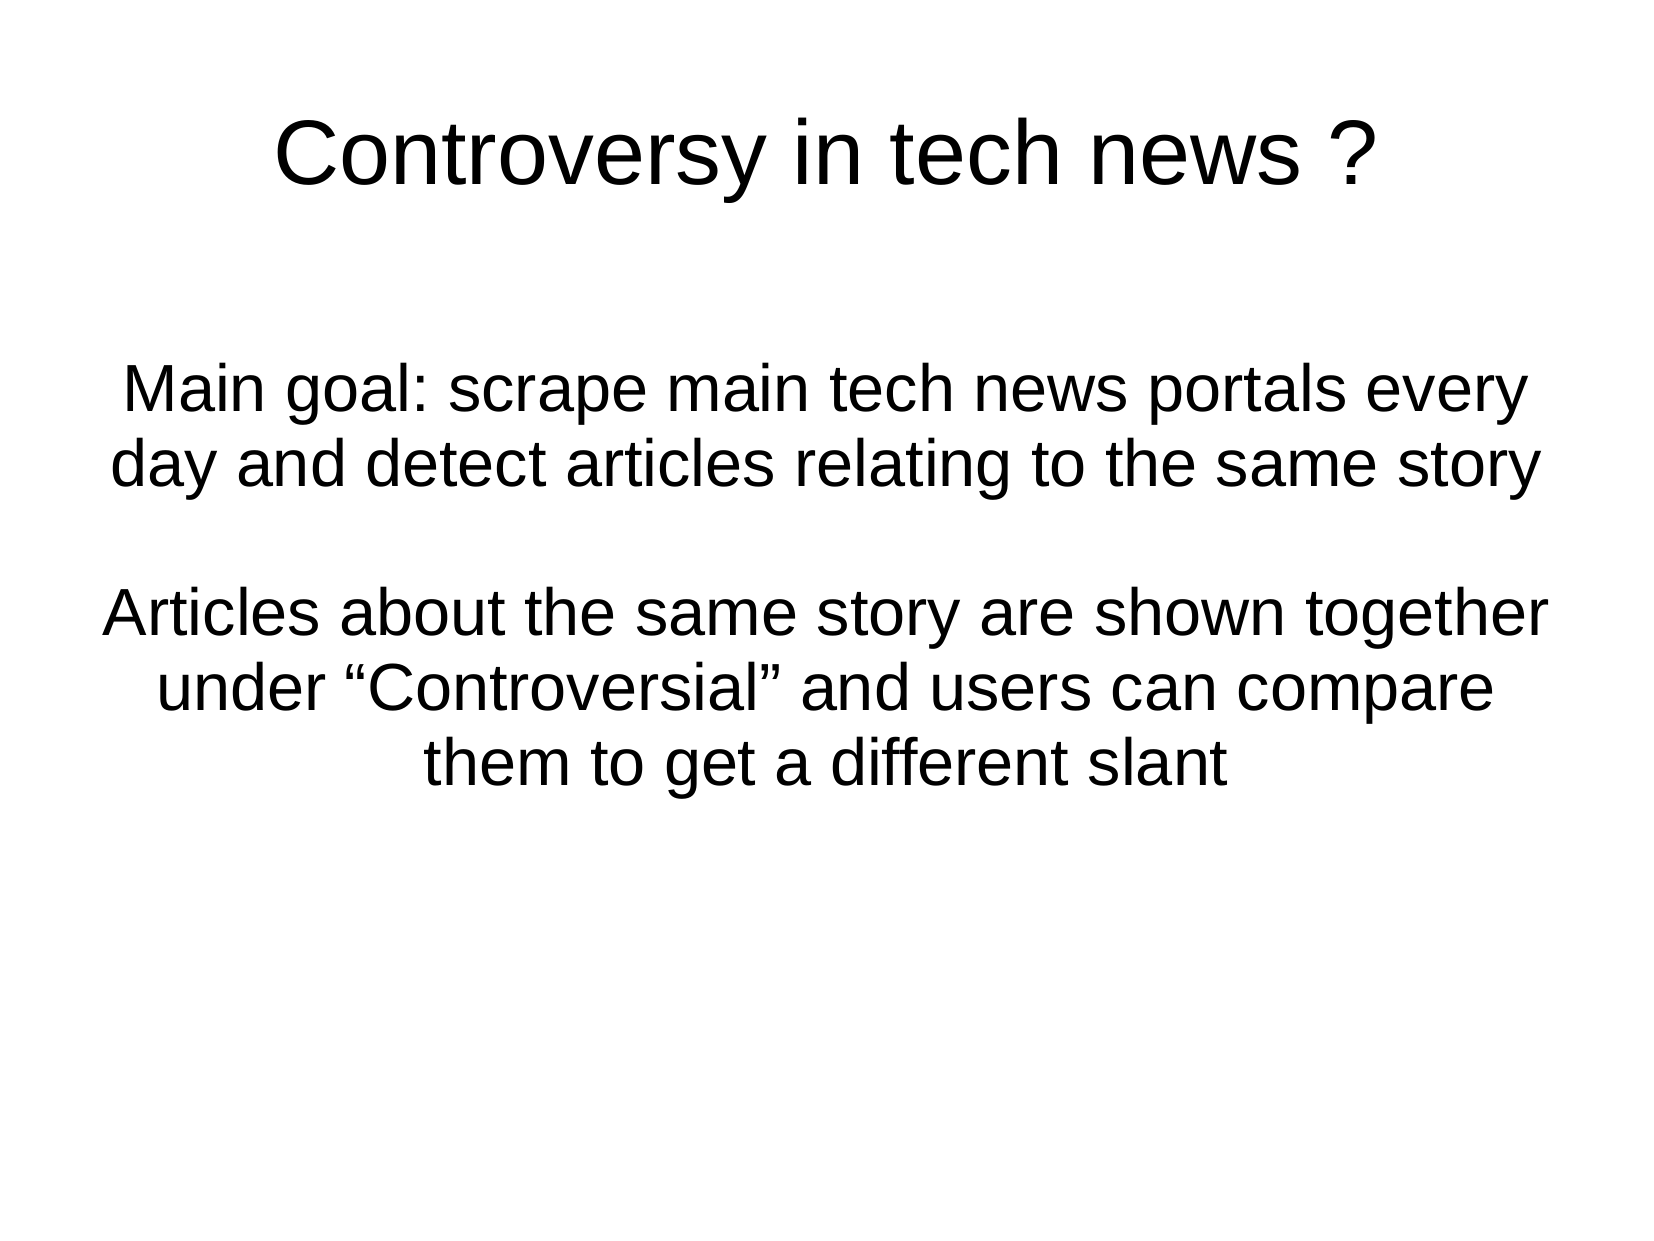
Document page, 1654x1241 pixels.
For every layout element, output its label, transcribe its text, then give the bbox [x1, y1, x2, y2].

title Controversy in tech news ? [82, 49, 1571, 257]
subtitle Main goal: scrape main tech news portals every day and detect articles relating to the same story Articles about the same story are shown together under “Controversial” and users can compare them to get a different slant [82, 290, 1571, 1010]
